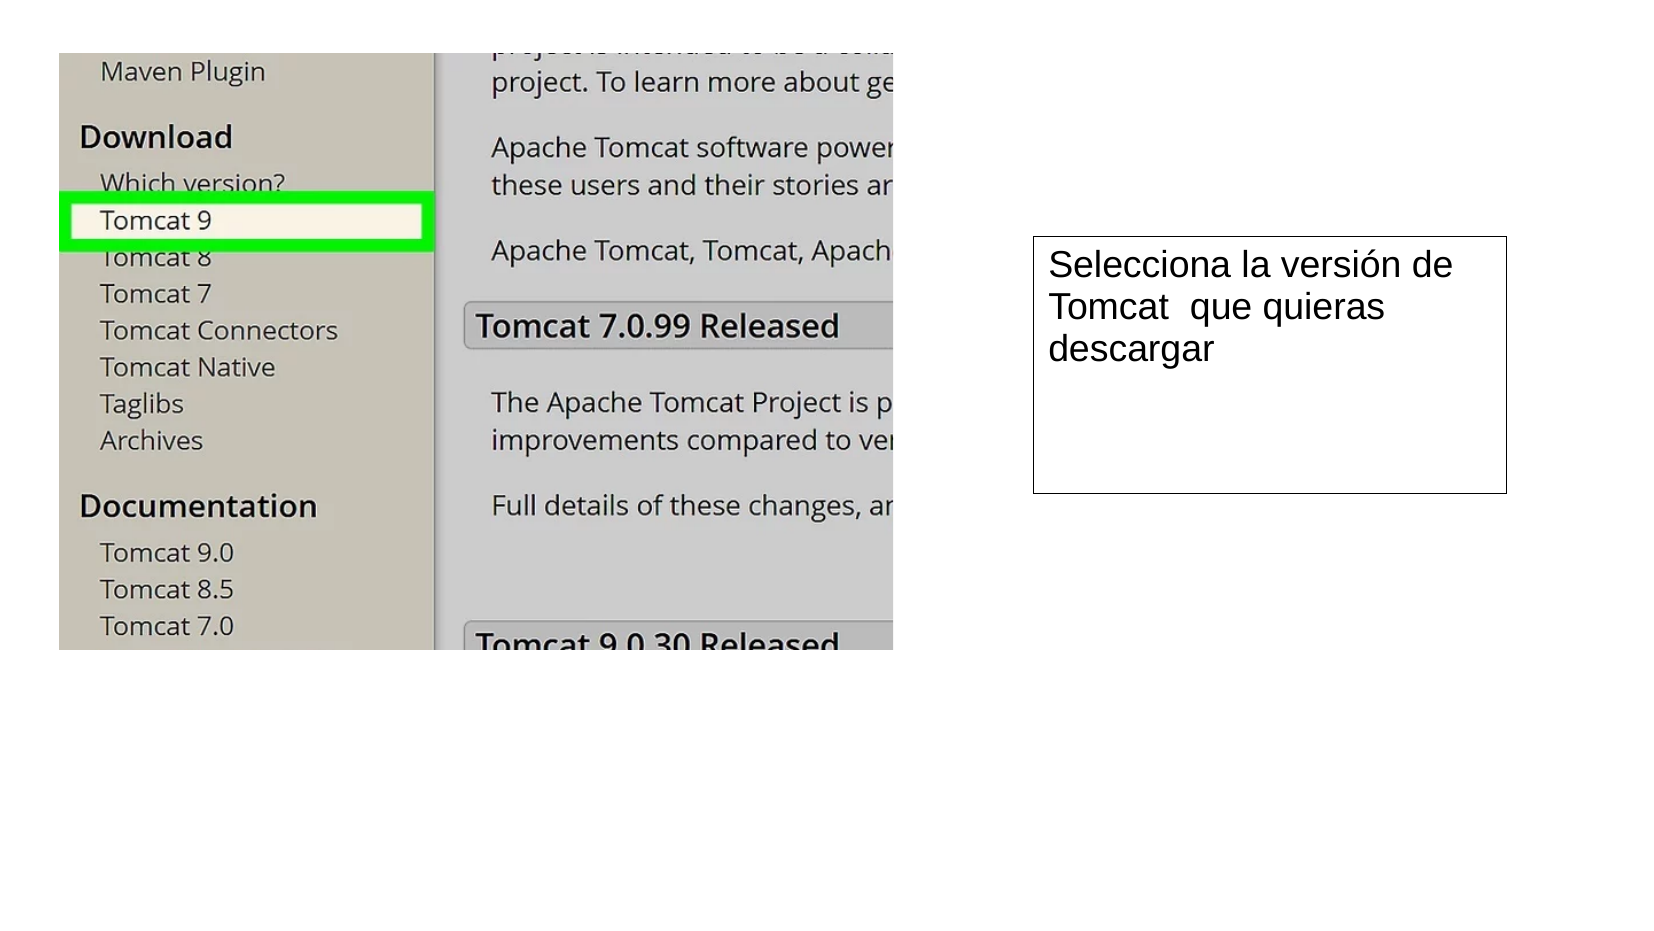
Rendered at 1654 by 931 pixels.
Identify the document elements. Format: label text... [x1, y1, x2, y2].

picture [59, 53, 894, 650]
text_box Selecciona la versión de Tomcat que quieras descargar [1033, 236, 1507, 494]
